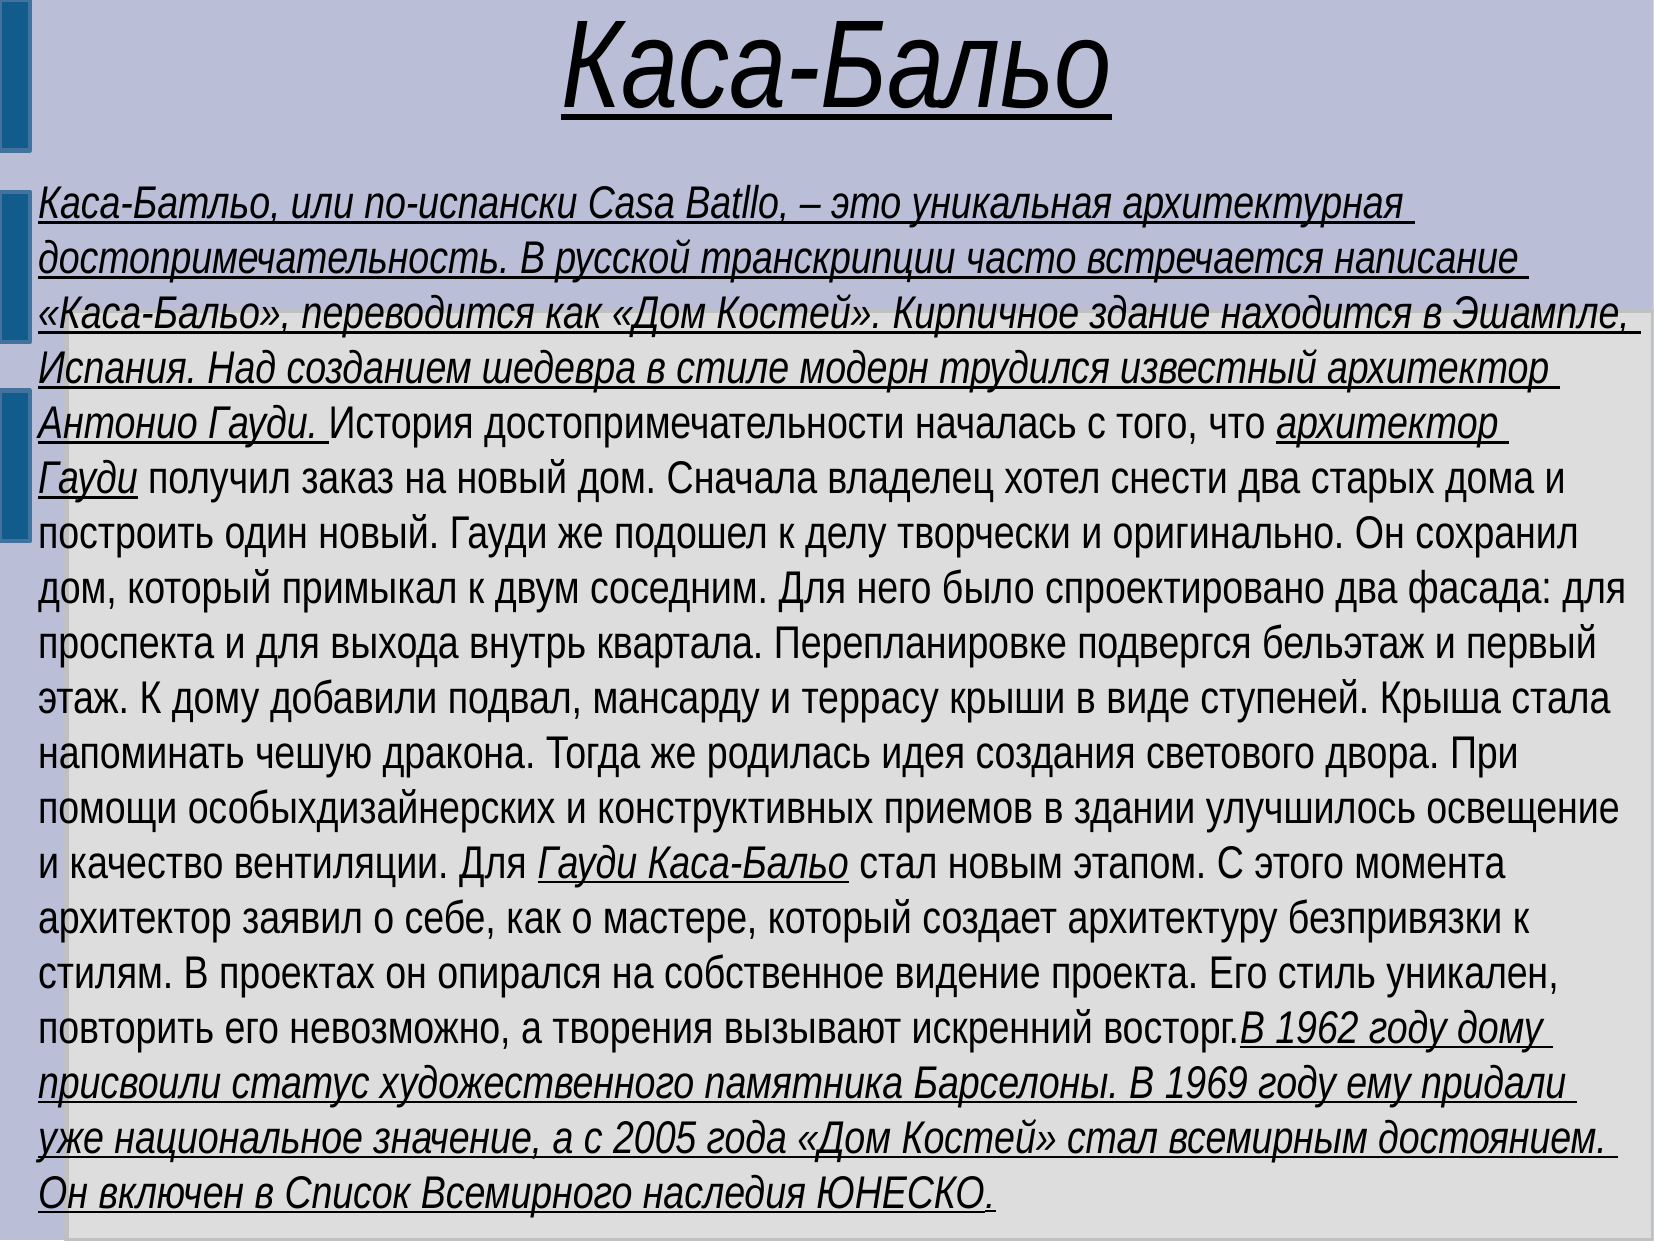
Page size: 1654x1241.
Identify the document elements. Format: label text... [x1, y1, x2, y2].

text_box Каса-Бальо [546, 0, 1181, 130]
text_box Каса-Батльо, или по-испански Casa Batllo, – это уникальная архитектурная достопримечательность. В русской транскрипции часто встречается написание «Каса-Бальо», переводится как «Дом Костей». Кирпичное здание находится в Эшампле, Испания. Над созданием шедевра в стиле модерн трудился известный архитектор Антонио Гауди. История достопримечательности началась с того, что архитектор Гауди получил заказ на новый дом. Сначала владелец хотел снести два старых дома и построить один новый. Гауди же подошел к делу творчески и оригинально. Он сохранил дом, который примыкал к двум соседним. Для него было спроектировано два фасада: для проспекта и для выхода внутрь квартала. Перепланировке подвергся бельэтаж и первый этаж. К дому добавили подвал, мансарду и террасу крыши в виде ступеней. Крыша стала напоминать чешую дракона. Тогда же родилась идея создания светового двора. При помощи особыхдизайнерских и конструктивных приемов в здании улучшилось освещение и качество вентиляции. Для Гауди Каса-Бальо стал новым этапом. С этого момента архитектор заявил о себе, как о мастере, который создает архитектуру безпривязки к стилям. В проектах он опирался на собственное видение проекта. Его стиль уникален, повторить его невозможно, а творения вызывают искренний восторг.В 1962 году дому присвоили статус художественного памятника Барселоны. В 1969 году ему придали уже национальное значение, а с 2005 года «Дом Костей» стал всемирным достоянием. Он включен в Список Всемирного наследия ЮНЕСКО. [23, 165, 1619, 1241]
